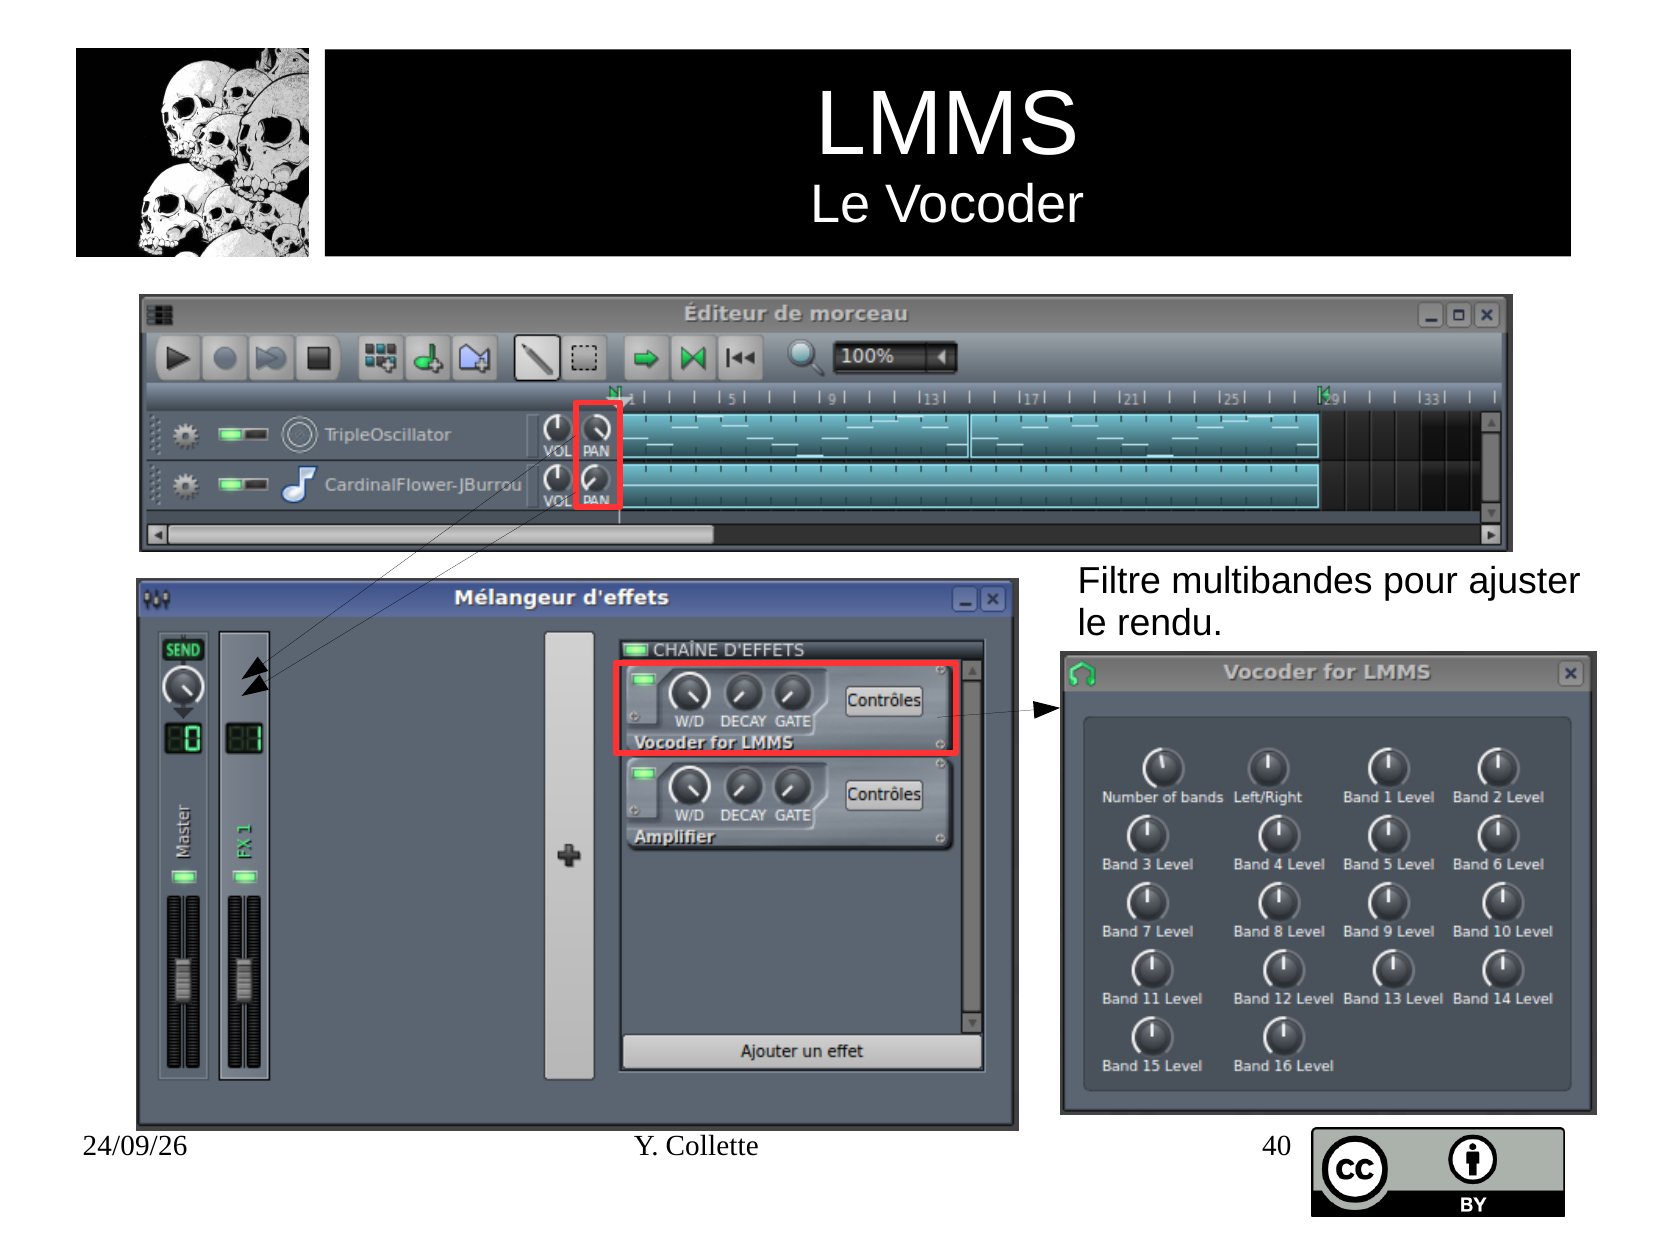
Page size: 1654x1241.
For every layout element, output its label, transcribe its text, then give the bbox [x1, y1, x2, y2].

picture [139, 294, 1513, 552]
picture [136, 578, 1019, 1131]
picture [1311, 1127, 1565, 1217]
picture [76, 48, 309, 257]
picture [418, 439, 573, 552]
text_box Filtre multibandes pour ajuster le rendu. [1062, 551, 1597, 651]
picture [619, 666, 953, 750]
picture [579, 405, 617, 504]
picture [260, 578, 433, 681]
title LMMS Le Vocoder [324, 49, 1571, 257]
picture [1060, 651, 1597, 1116]
